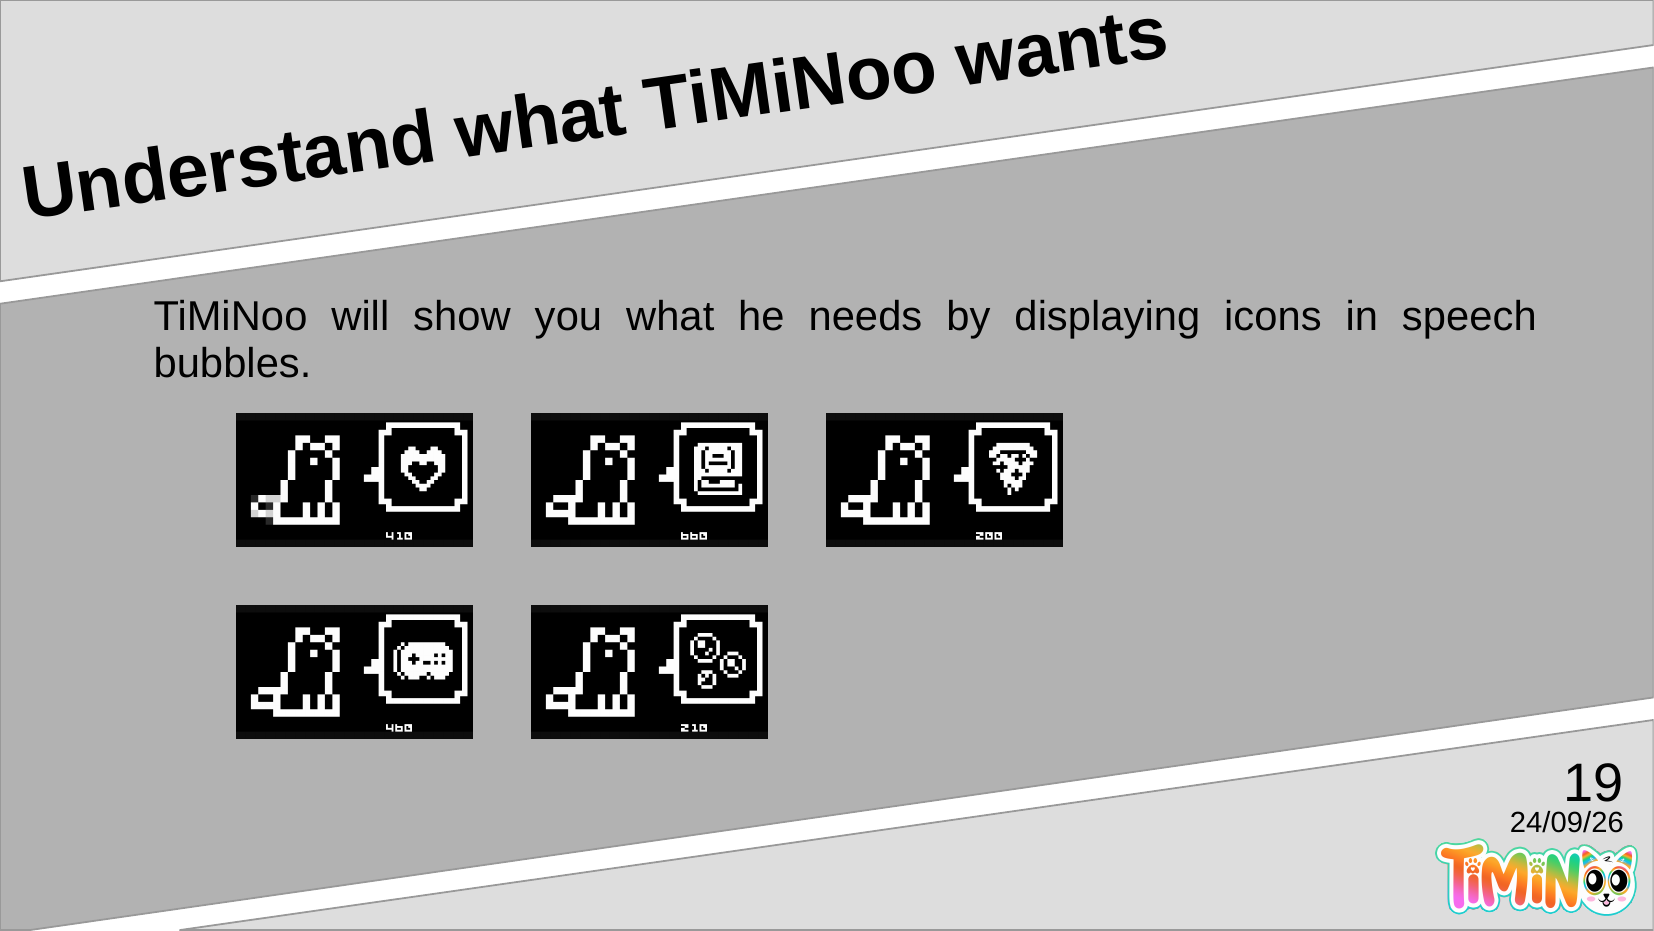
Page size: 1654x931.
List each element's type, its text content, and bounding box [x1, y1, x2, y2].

picture [531, 605, 768, 739]
list TiMiNoo will show you what he needs by displaying icons in speech bubbles. [82, 292, 1538, 833]
title Understand what TiMiNoo wants [11, 0, 1496, 272]
picture [236, 413, 473, 547]
picture [826, 413, 1063, 547]
picture [236, 605, 473, 739]
picture [531, 413, 768, 547]
picture [1435, 838, 1638, 916]
